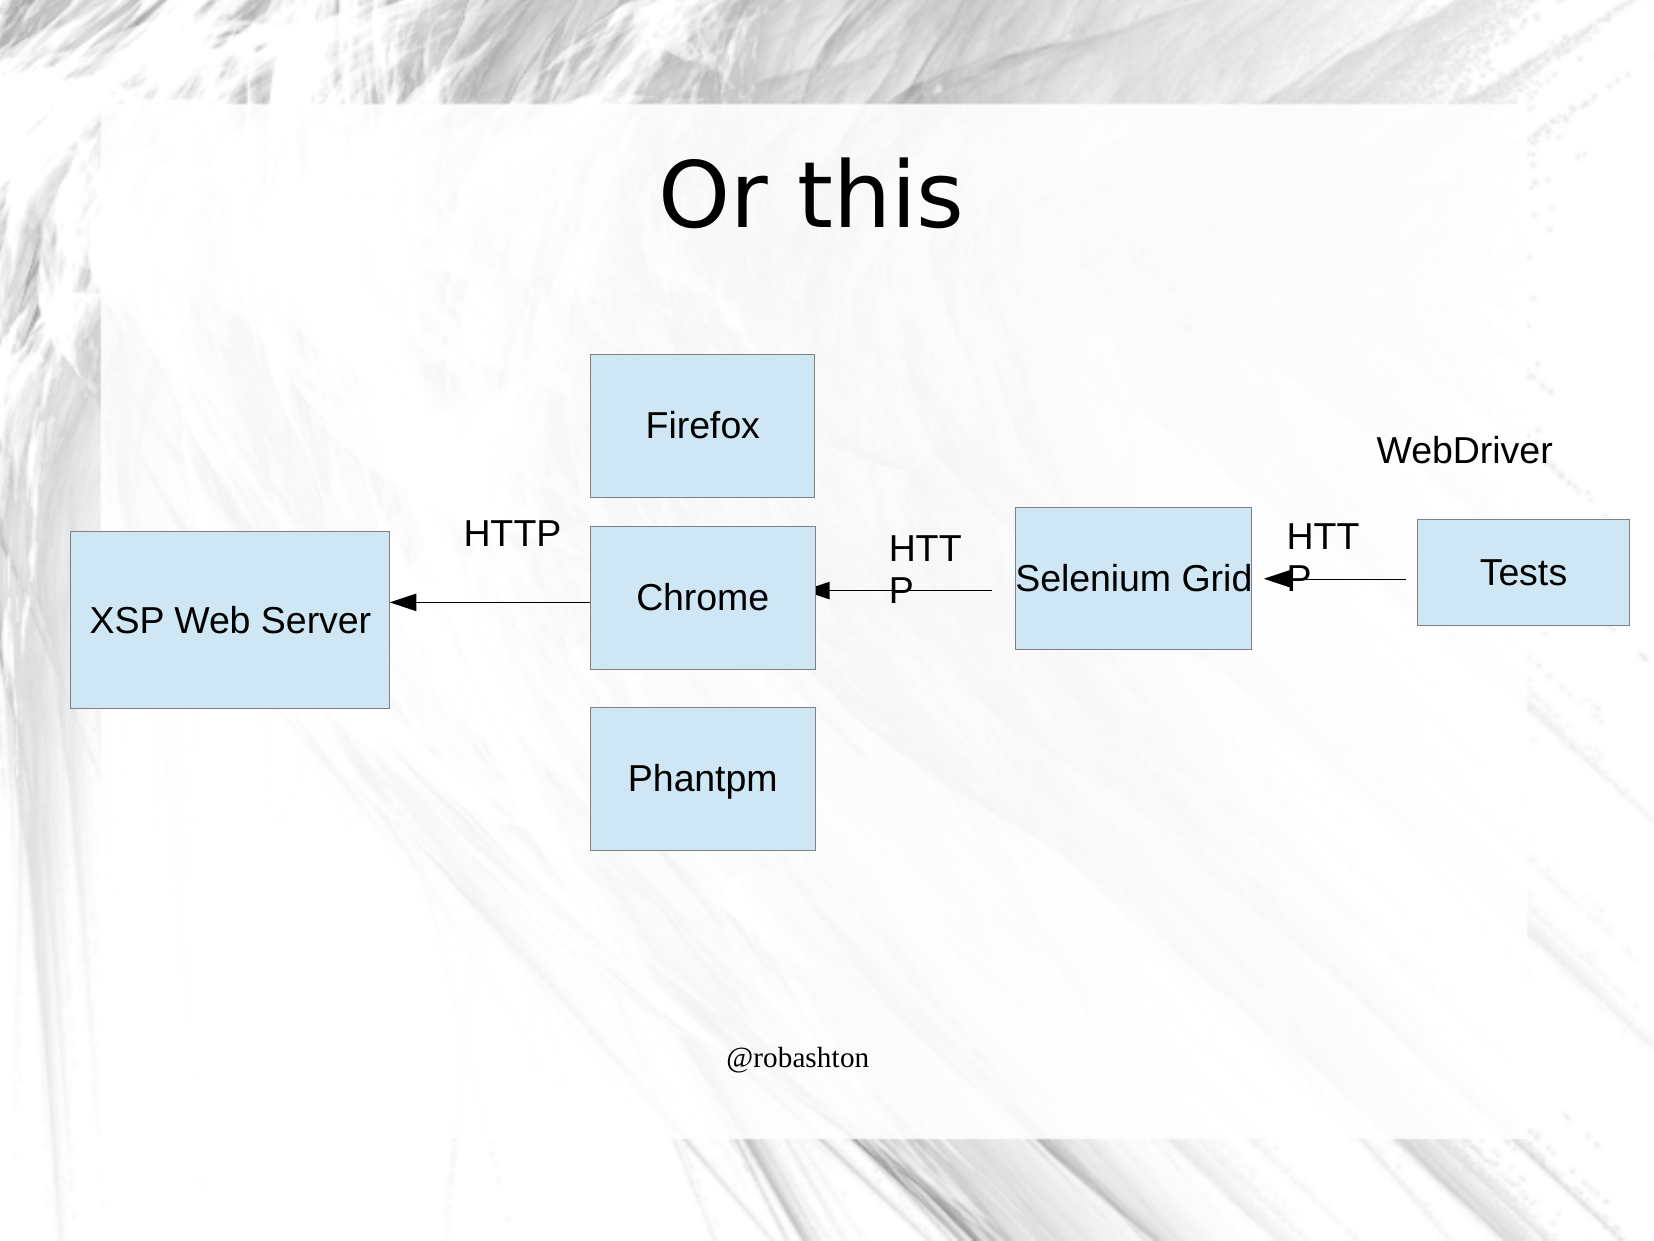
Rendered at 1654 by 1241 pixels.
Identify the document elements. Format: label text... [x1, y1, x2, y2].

text_box HTTP [1271, 507, 1382, 570]
text_box Tests [1417, 519, 1630, 626]
text_box Chrome [590, 526, 816, 670]
text_box HTTP [874, 519, 984, 582]
text_box Firefox [590, 354, 815, 498]
text_box HTTP [448, 505, 559, 567]
text_box XSP Web Server [70, 531, 390, 709]
text_box Selenium Grid [1015, 507, 1252, 650]
text_box WebDriver [1361, 422, 1536, 485]
text_box Phantpm [590, 707, 816, 851]
picture [0, 0, 1654, 1241]
title Or this [118, 112, 1506, 281]
